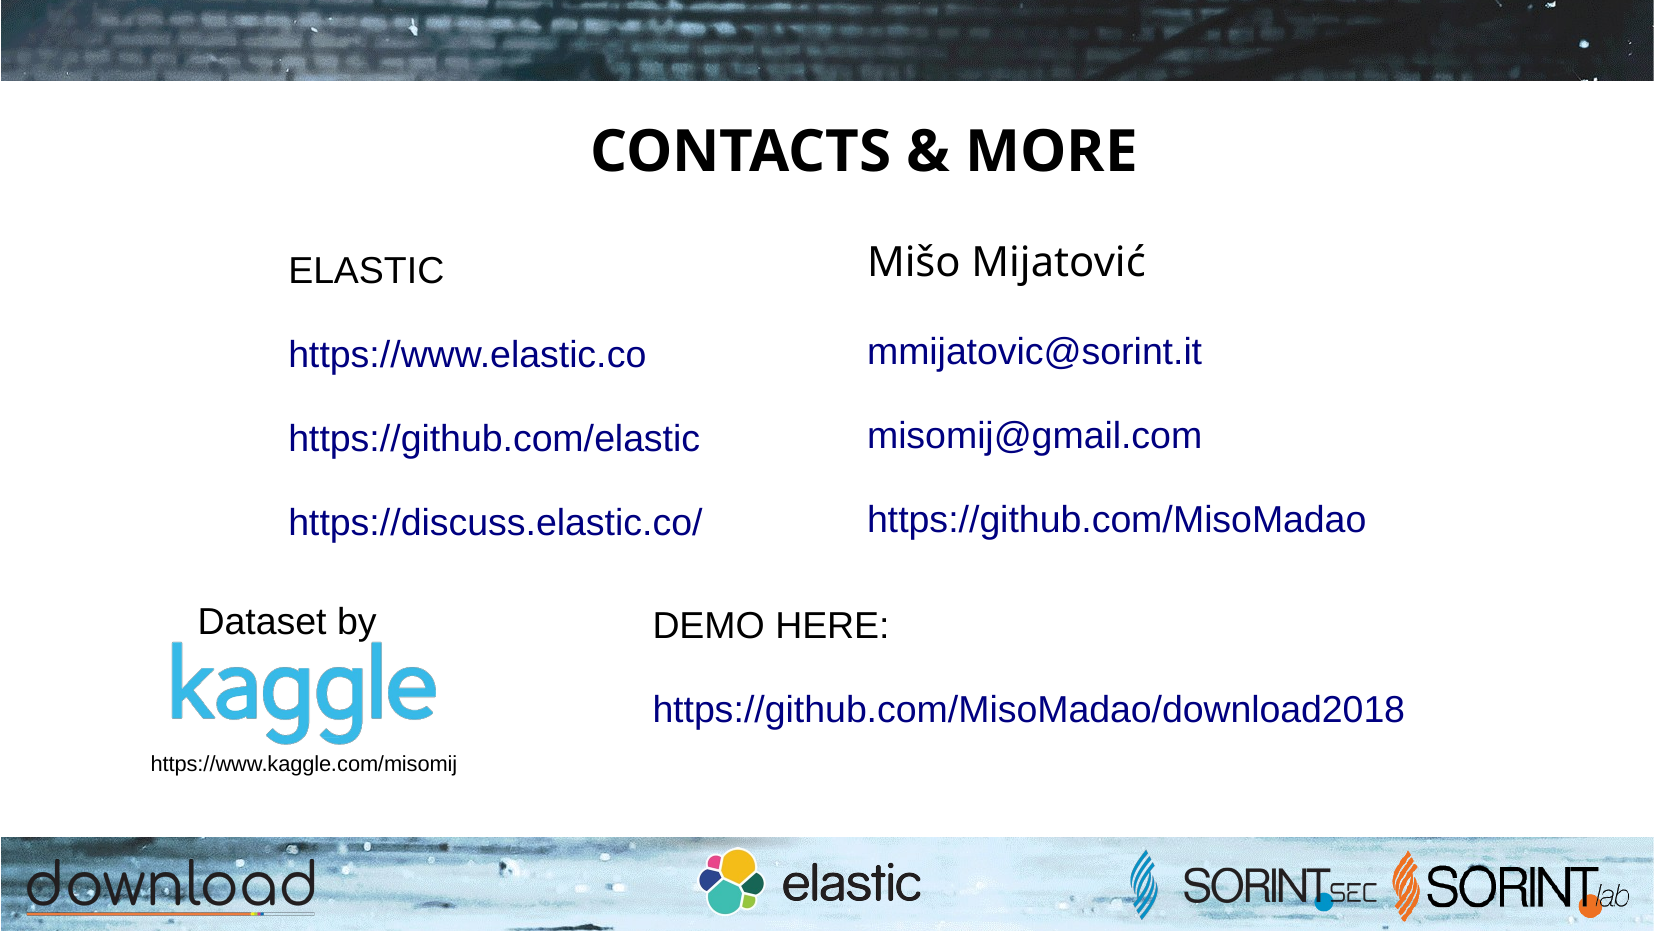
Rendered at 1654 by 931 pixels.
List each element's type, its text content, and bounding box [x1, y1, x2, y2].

text_box Mišo Mijatović mmijatovic@sorint.it misomij@gmail.com https://github.com/MisoMadao [852, 224, 1441, 631]
picture [171, 641, 436, 744]
picture [23, 852, 319, 922]
title CONTACTS & MORE [212, 82, 1442, 198]
picture [696, 846, 922, 916]
text_box ELASTIC https://www.elastic.co https://github.com/elastic https://discuss.elastic.co/ [273, 242, 792, 593]
picture [1110, 849, 1640, 922]
text_box Dataset by [183, 592, 392, 641]
text_box DEMO HERE: https://github.com/MisoMadao/download2018 [637, 596, 1421, 780]
text_box https://www.kaggle.com/misomij [135, 744, 473, 784]
